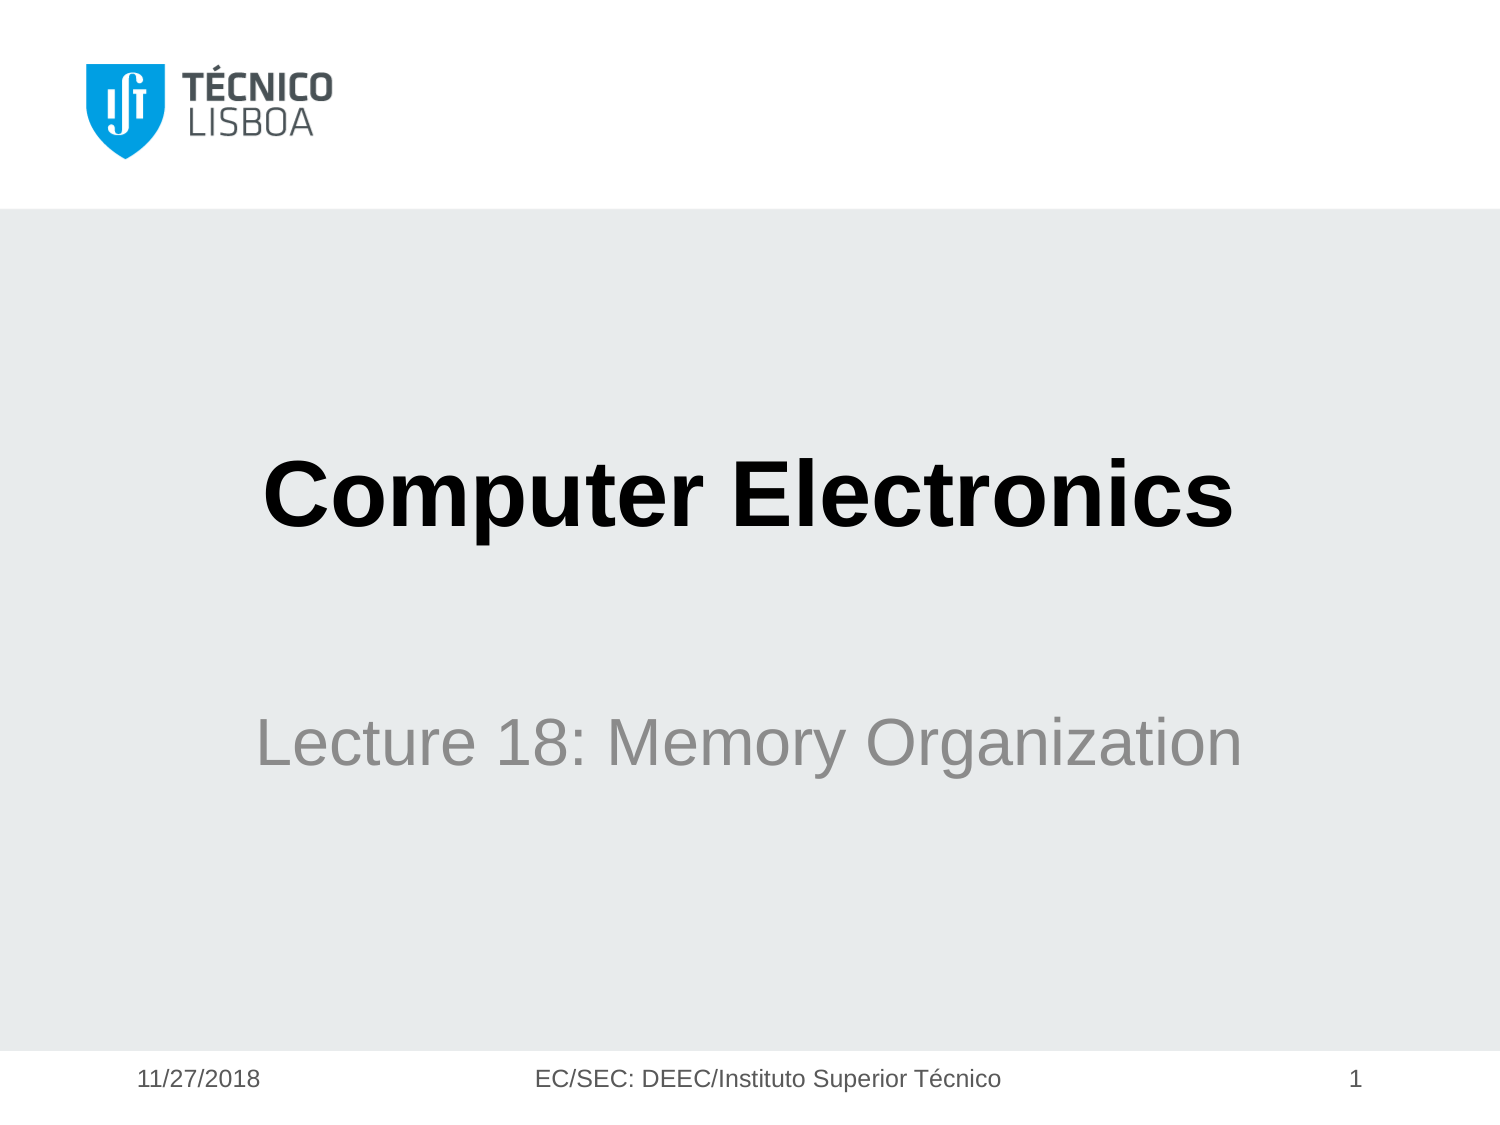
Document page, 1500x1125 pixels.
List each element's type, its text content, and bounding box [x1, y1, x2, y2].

title Computer Electronics [121, 322, 1378, 655]
slide_number 11/27/2018 [121, 1052, 425, 1103]
footer EC/SEC: DEEC/Instituto Superior Técnico [512, 1052, 1032, 1103]
subtitle Lecture 18: Memory Organization [121, 691, 1378, 894]
picture [0, 0, 1500, 1125]
slide_number <number> [1077, 1052, 1378, 1103]
